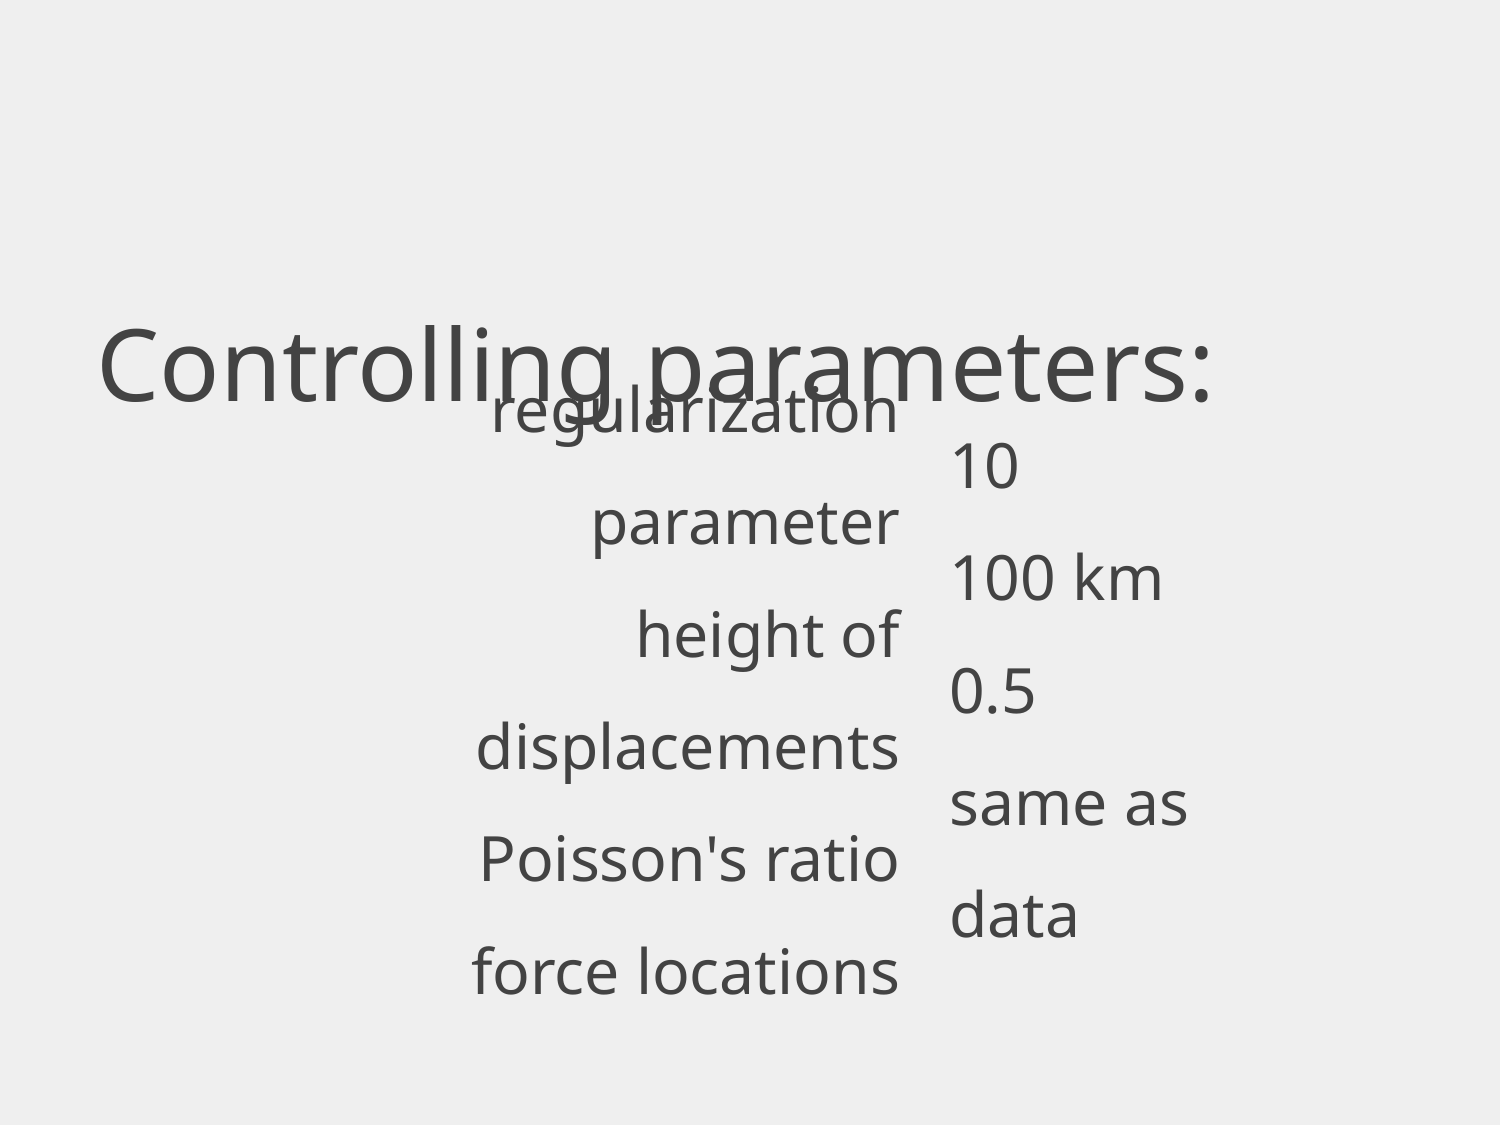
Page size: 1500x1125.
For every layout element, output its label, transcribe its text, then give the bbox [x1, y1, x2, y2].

title Controlling parameters: [81, 239, 1418, 424]
text_box regularization parameter height of displacements Poisson's ratio force locations [183, 423, 916, 916]
text_box 10 100 km 0.5 same as data [934, 423, 1317, 916]
